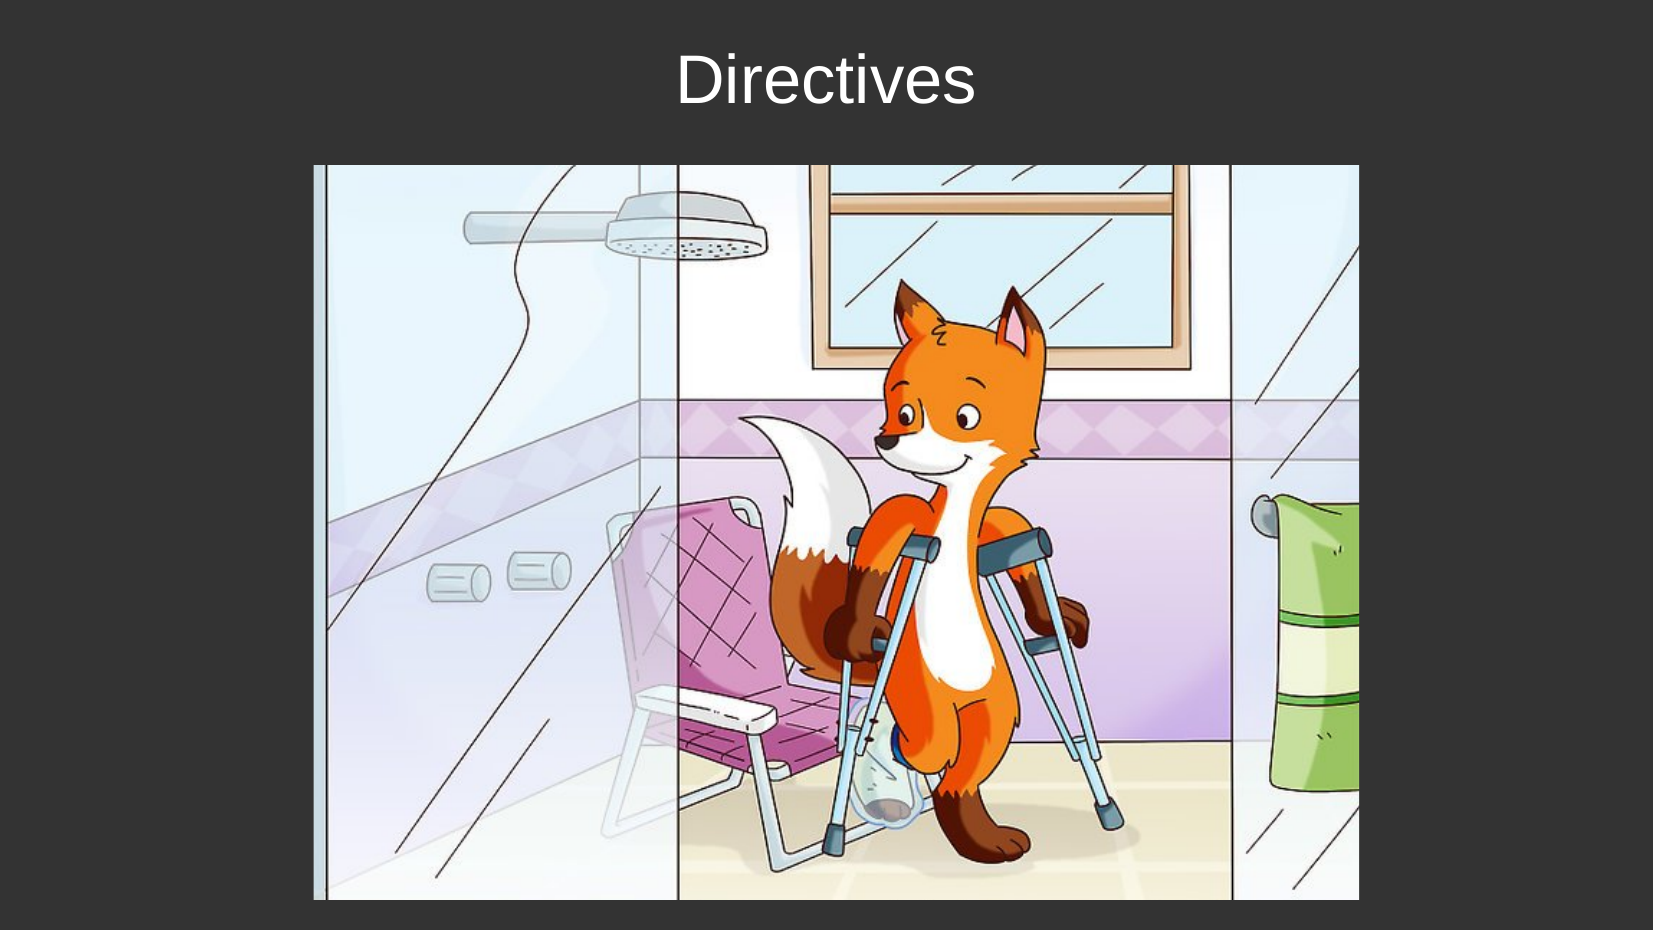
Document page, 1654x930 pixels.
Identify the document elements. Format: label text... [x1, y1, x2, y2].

title Directives [82, 1, 1571, 157]
picture [313, 165, 1360, 900]
